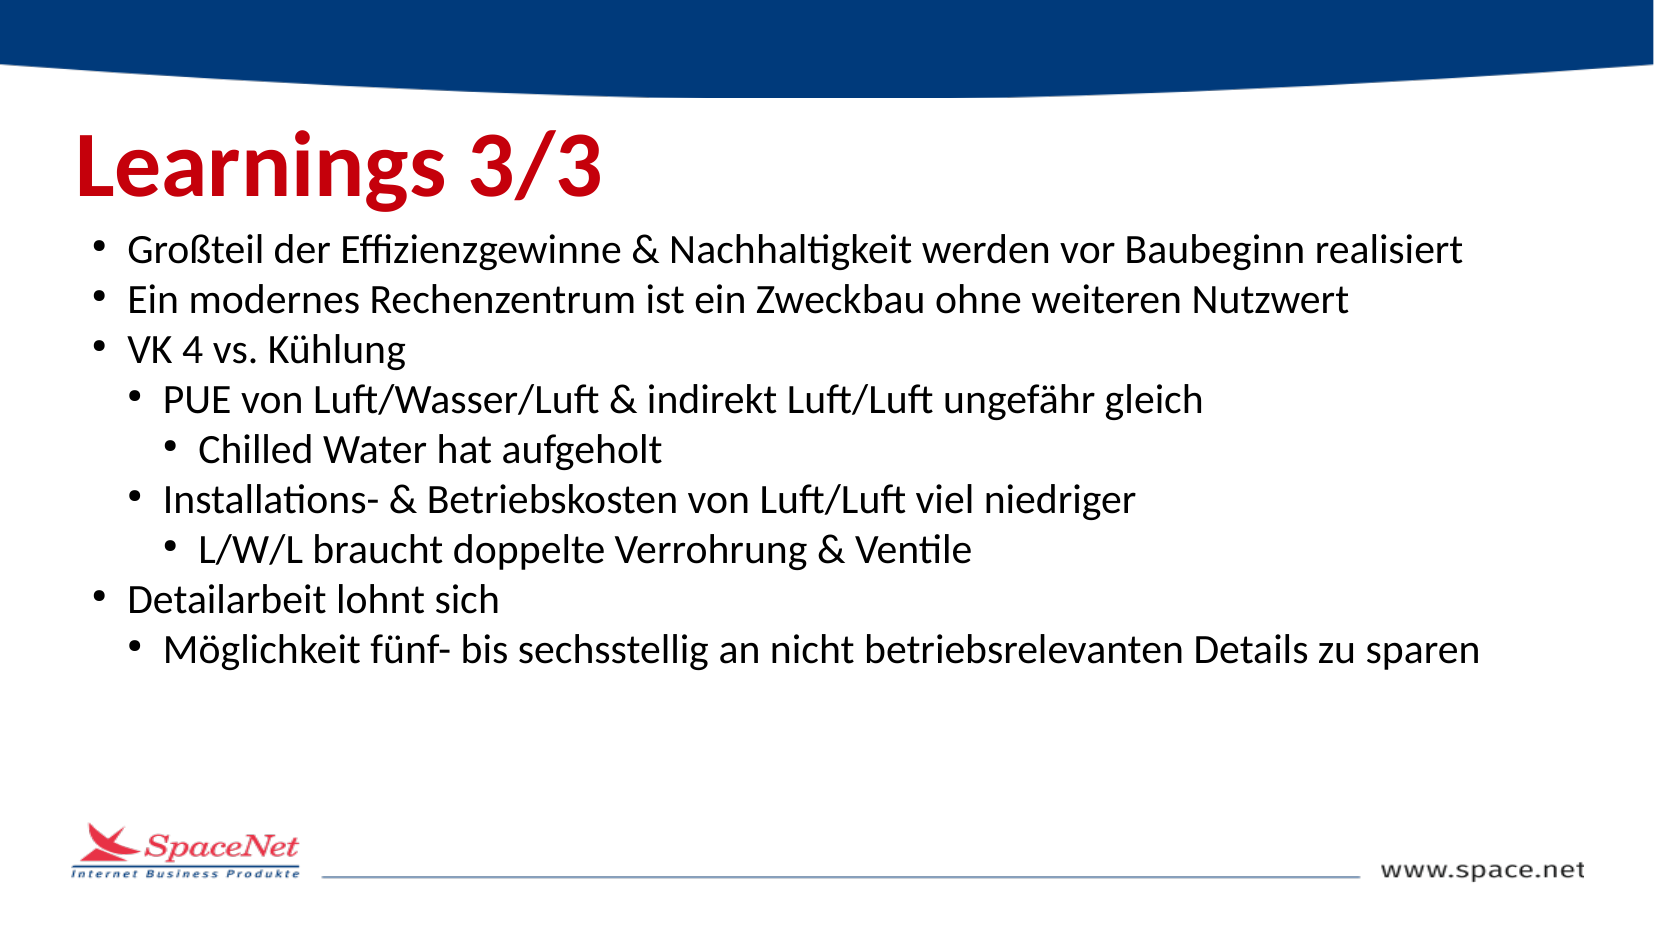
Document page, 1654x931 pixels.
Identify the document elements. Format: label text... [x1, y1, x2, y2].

text_box Großteil der Effizienzgewinne & Nachhaltigkeit werden vor Baubeginn realisiert Ein modernes Rechenzentrum ist ein Zweckbau ohne weiteren Nutzwert VK 4 vs. Kühlung PUE von Luft/Wasser/Luft & indirekt Luft/Luft ungefähr gleich Chilled Water hat aufgeholt Installations- & Betriebskosten von Luft/Luft viel niedriger L/W/L braucht doppelte Verrohrung & Ventile Detailarbeit lohnt sich Möglichkeit fünf- bis sechsstellig an nicht betriebsrelevanten Details zu sparen [77, 223, 1576, 680]
text_box Learnings 3/3 [60, 95, 1583, 223]
